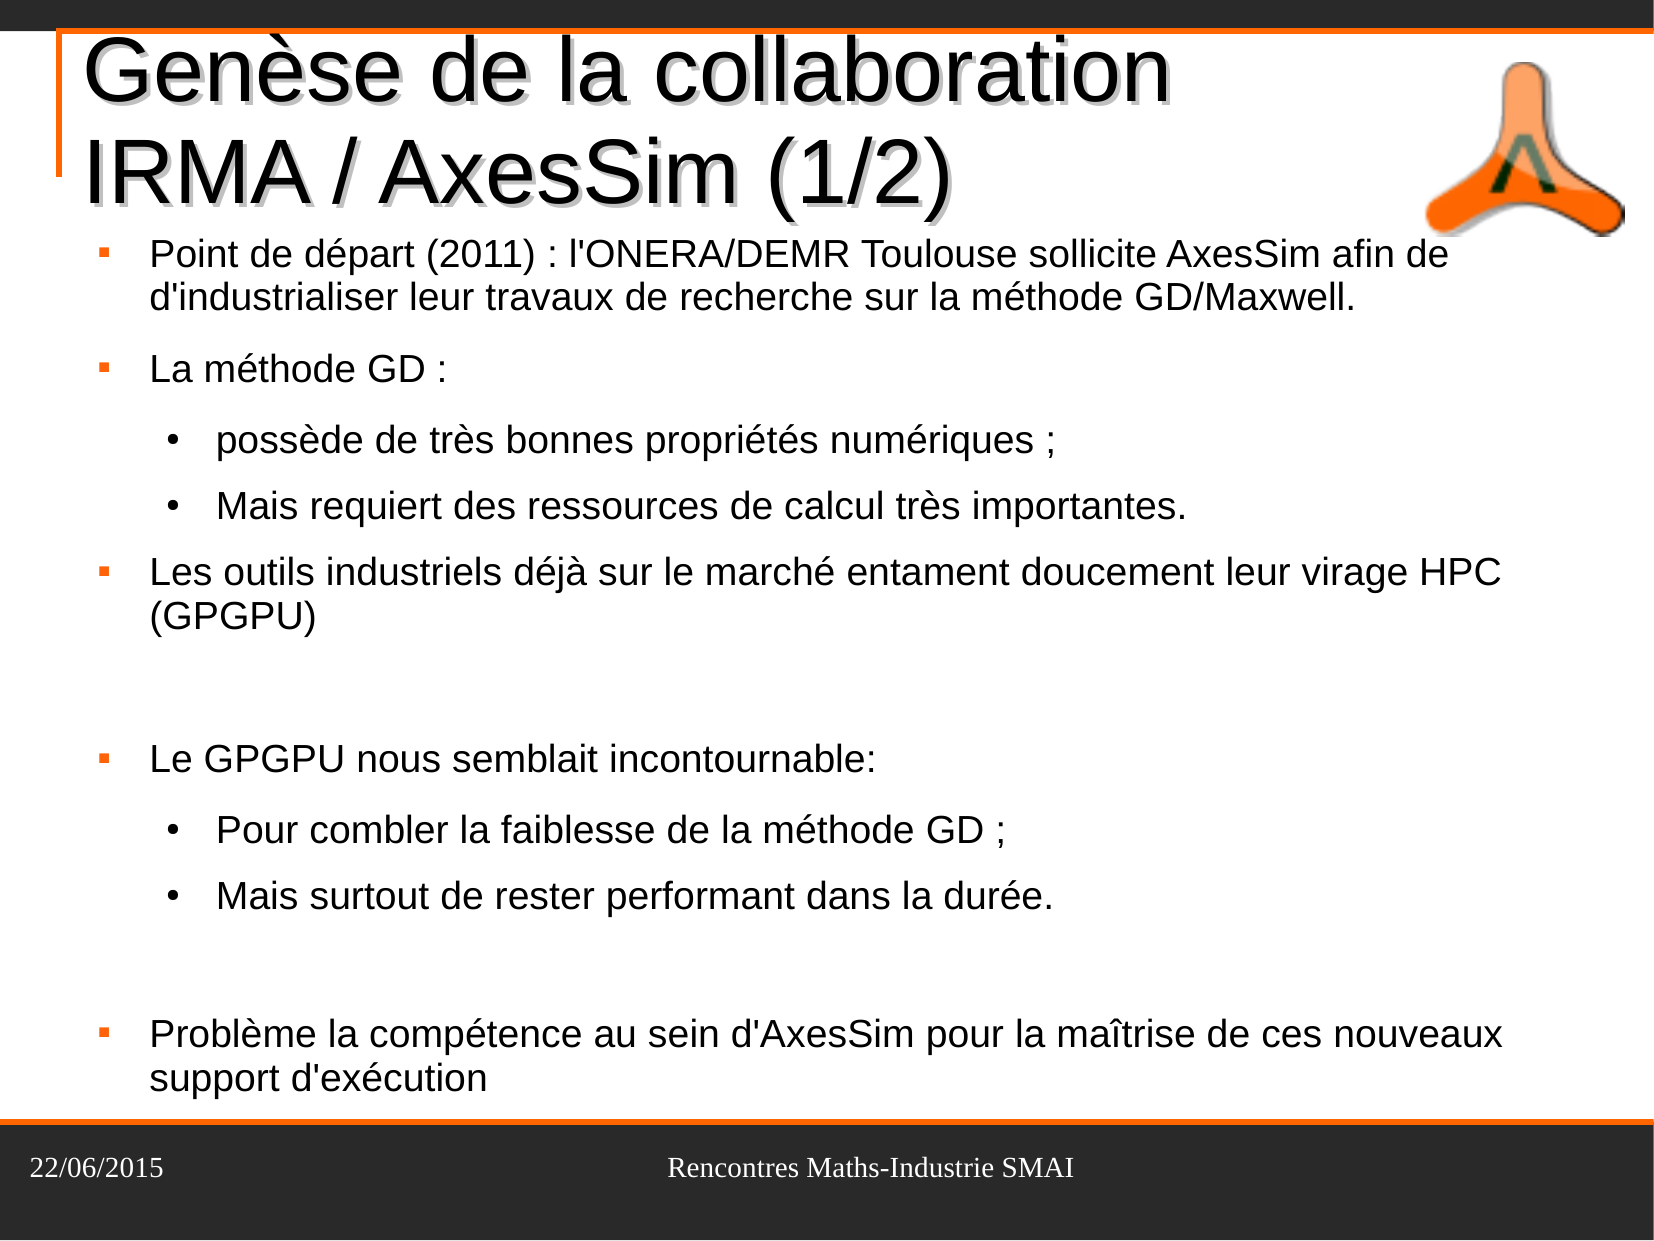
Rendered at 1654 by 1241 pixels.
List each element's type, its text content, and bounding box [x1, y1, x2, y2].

title Genèse de la collaboration IRMA / AxesSim (1/2) [82, 18, 1418, 224]
picture [1424, 62, 1625, 237]
list Point de départ (2011) : l'ONERA/DEMR Toulouse sollicite AxesSim afin de d'industrialiser leur travaux de recherche sur la méthode GD/Maxwell. La méthode GD : possède de très bonnes propriétés numériques ; Mais requiert des ressources de calcul très importantes. Les outils industriels déjà sur le marché entament doucement leur virage HPC (GPGPU) Le GPGPU nous semblait incontournable: Pour combler la faiblesse de la méthode GD ; Mais surtout de rester performant dans la durée. Problème la compétence au sein d'AxesSim pour la maîtrise de ces nouveaux support d'exécution [82, 231, 1571, 1109]
